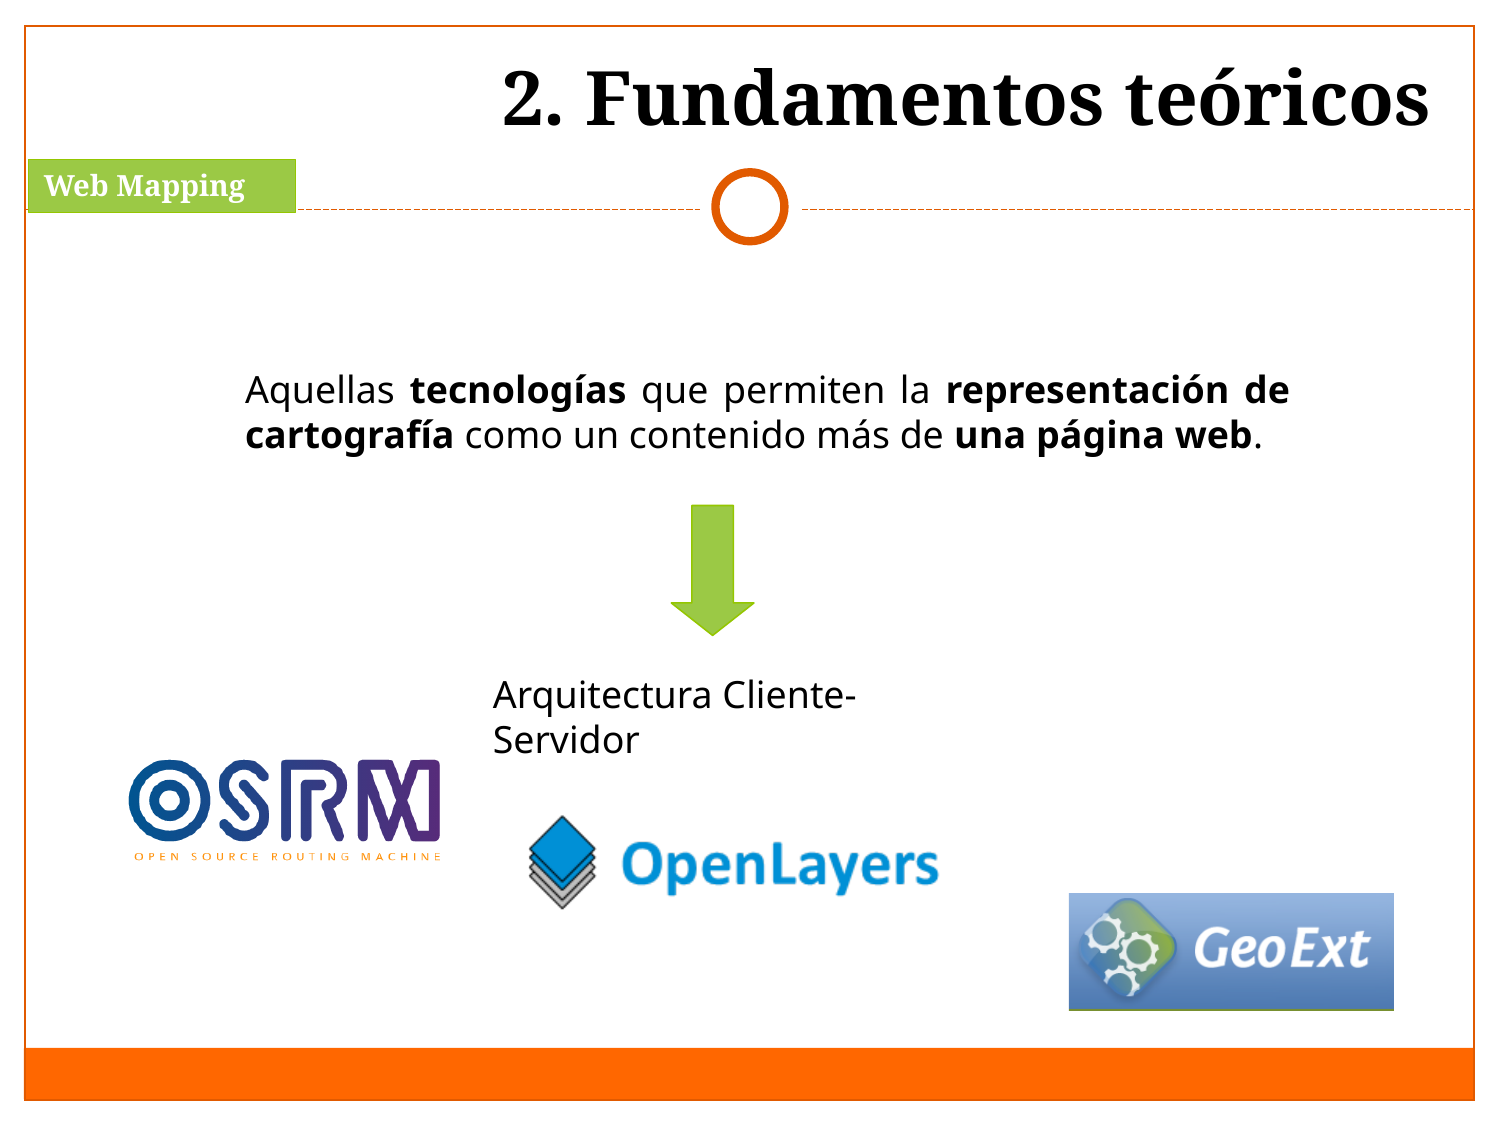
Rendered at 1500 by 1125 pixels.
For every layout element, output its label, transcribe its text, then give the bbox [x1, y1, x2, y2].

text_box [671, 505, 754, 636]
text_box Web Mapping [28, 159, 296, 213]
picture [78, 749, 479, 873]
text_box Aquellas tecnologías que permiten la representación de cartografía como un contenido más de una página web. [230, 359, 1306, 464]
picture [1068, 893, 1394, 1011]
text_box 2. Fundamentos teóricos [442, 42, 1447, 148]
text_box Arquitectura Cliente-Servidor [478, 663, 1016, 769]
picture [528, 803, 980, 941]
